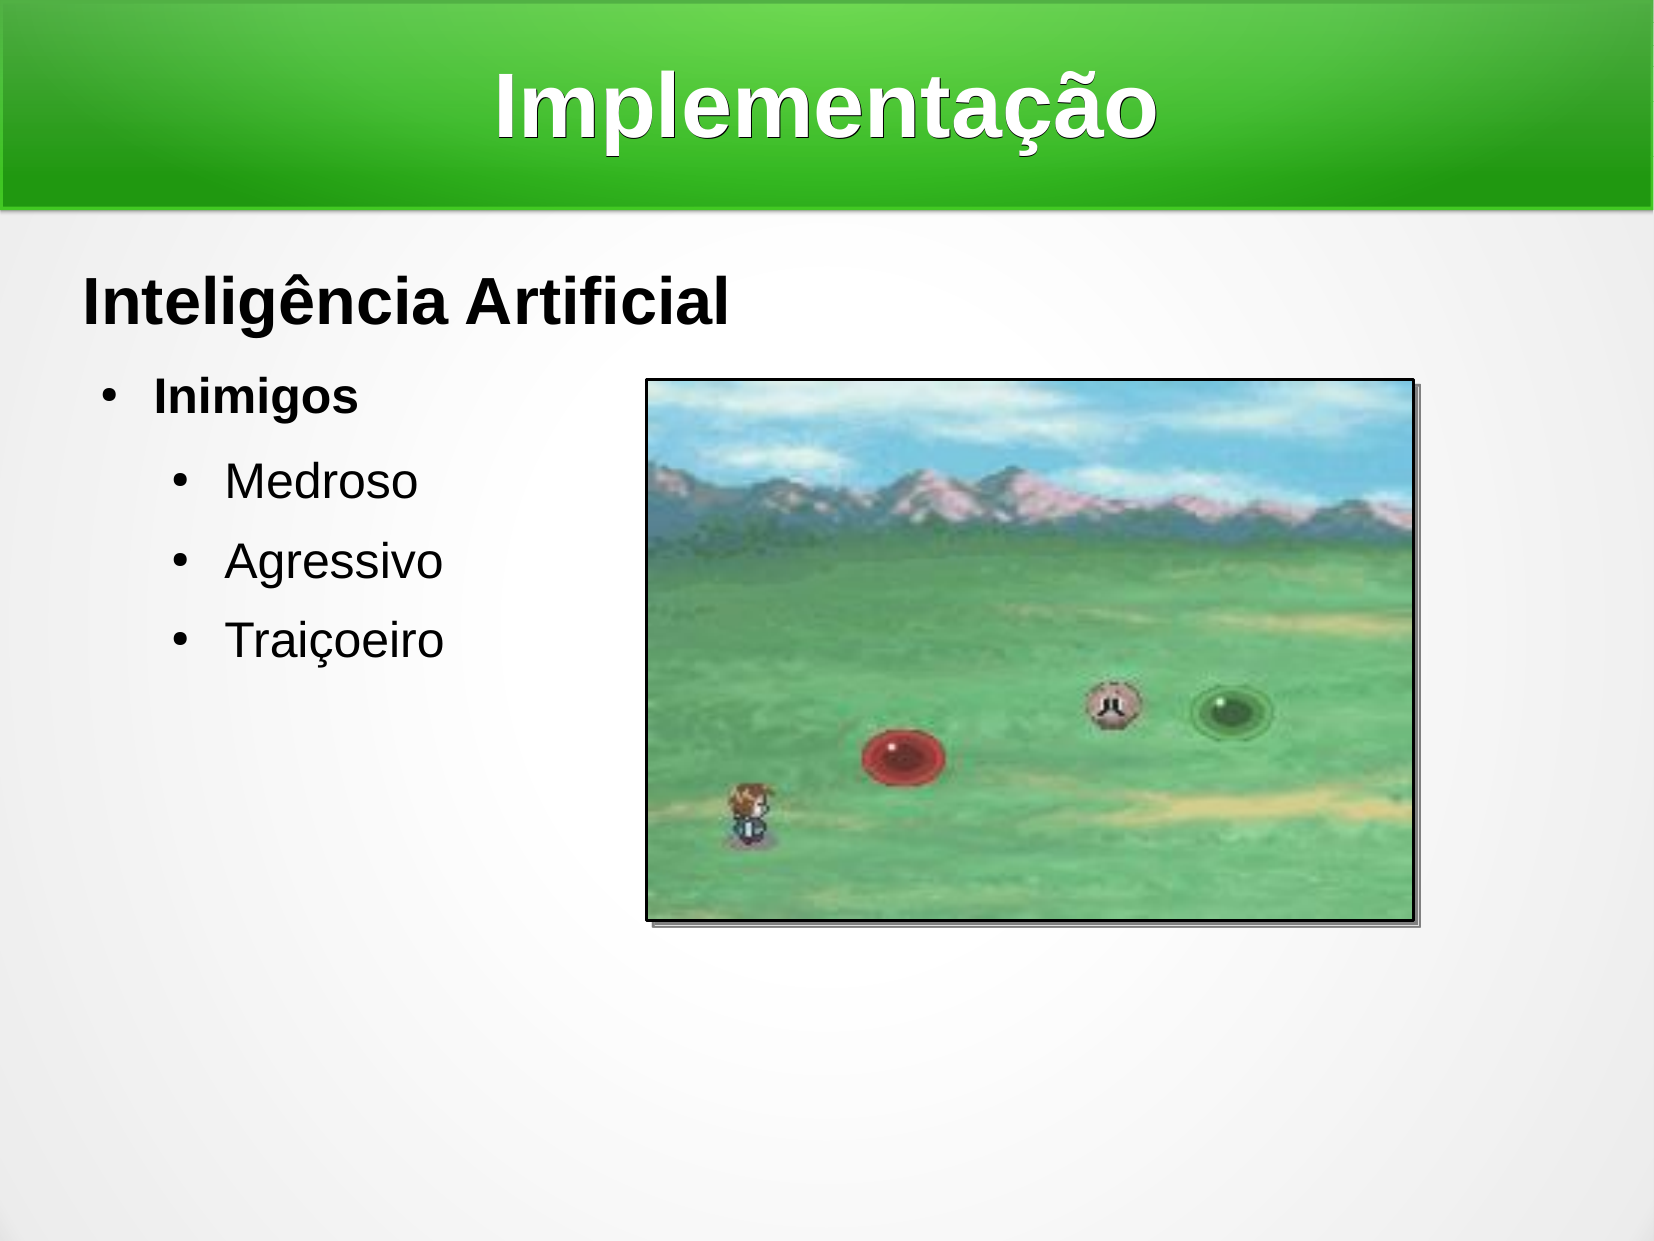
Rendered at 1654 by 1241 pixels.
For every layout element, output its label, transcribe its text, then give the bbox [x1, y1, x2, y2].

title Implementação [82, 35, 1571, 178]
list Inteligência Artificial Inimigos Medroso Agressivo Traiçoeiro [82, 257, 1571, 978]
picture [648, 380, 1412, 919]
